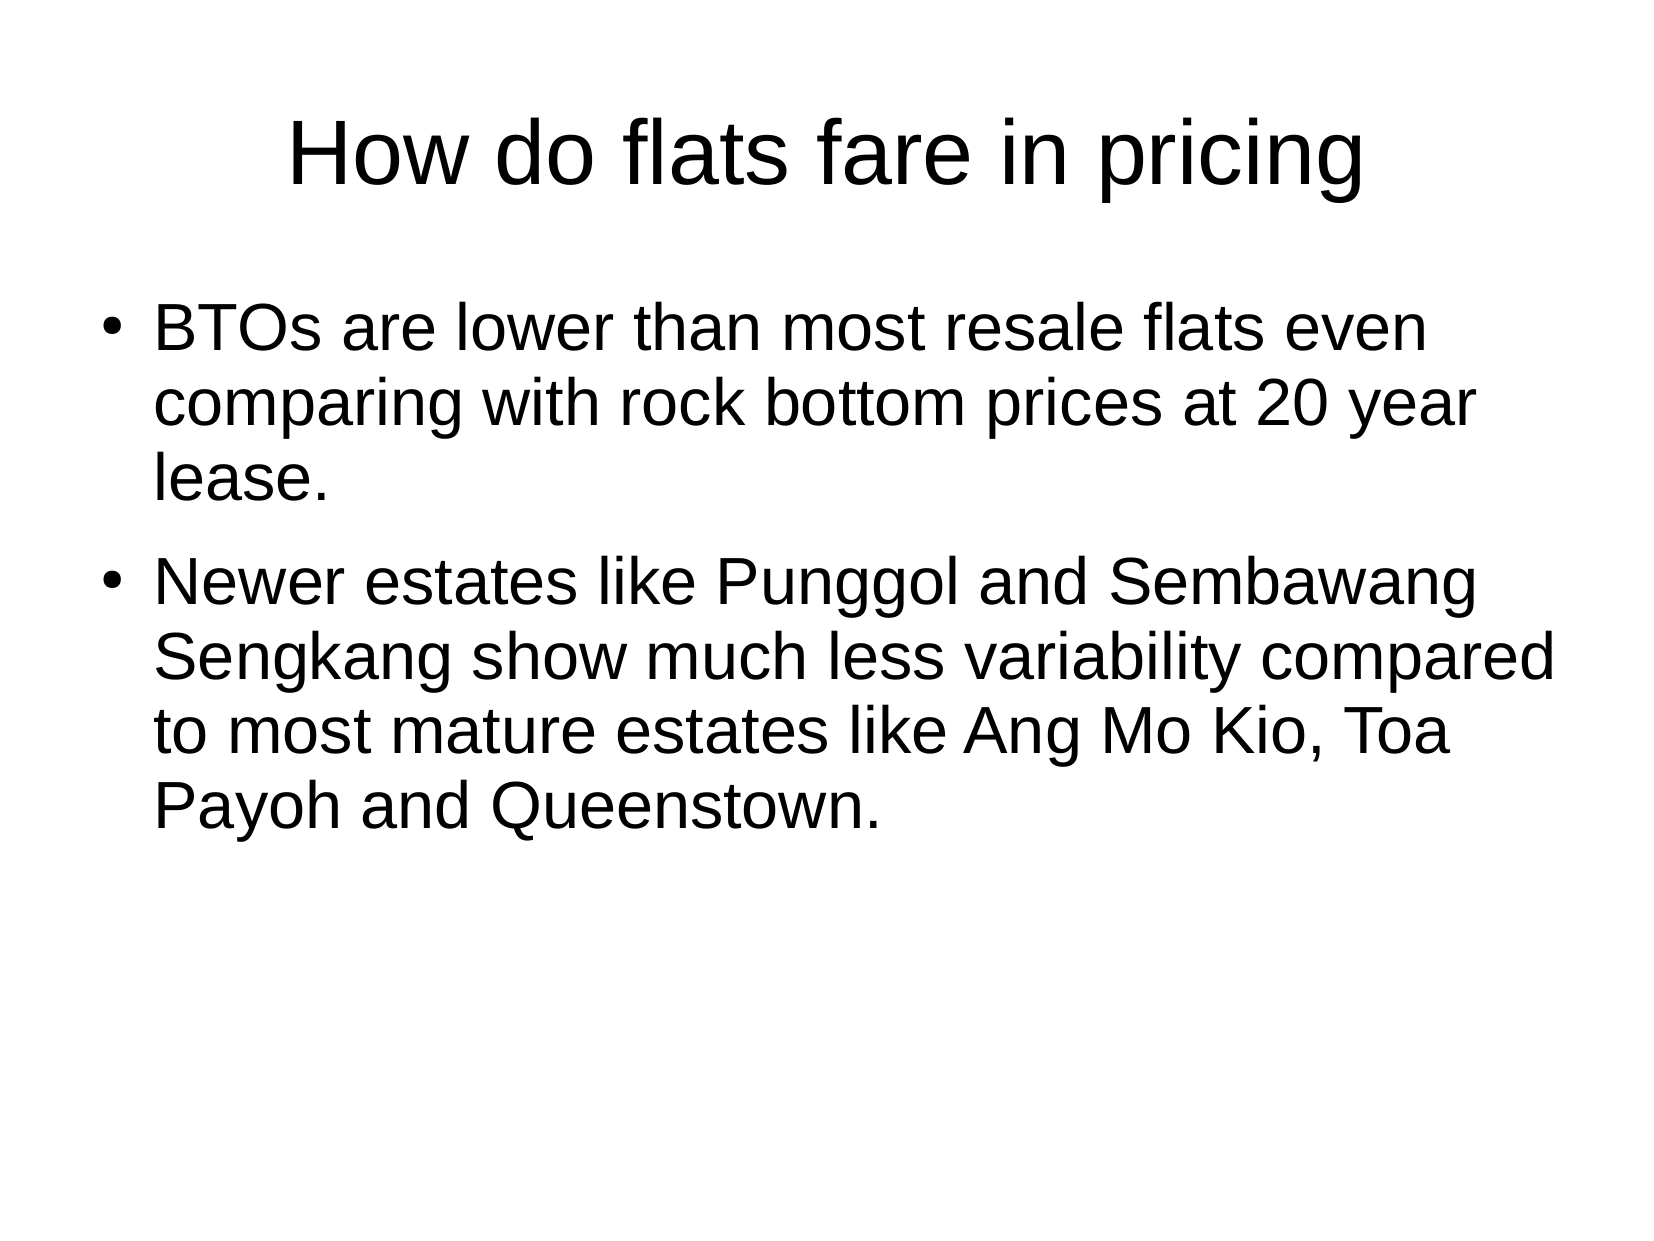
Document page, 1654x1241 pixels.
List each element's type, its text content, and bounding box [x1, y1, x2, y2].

list BTOs are lower than most resale flats even comparing with rock bottom prices at 20 year lease. Newer estates like Punggol and Sembawang Sengkang show much less variability compared to most mature estates like Ang Mo Kio, Toa Payoh and Queenstown. [82, 290, 1571, 1010]
title How do flats fare in pricing [82, 49, 1571, 257]
